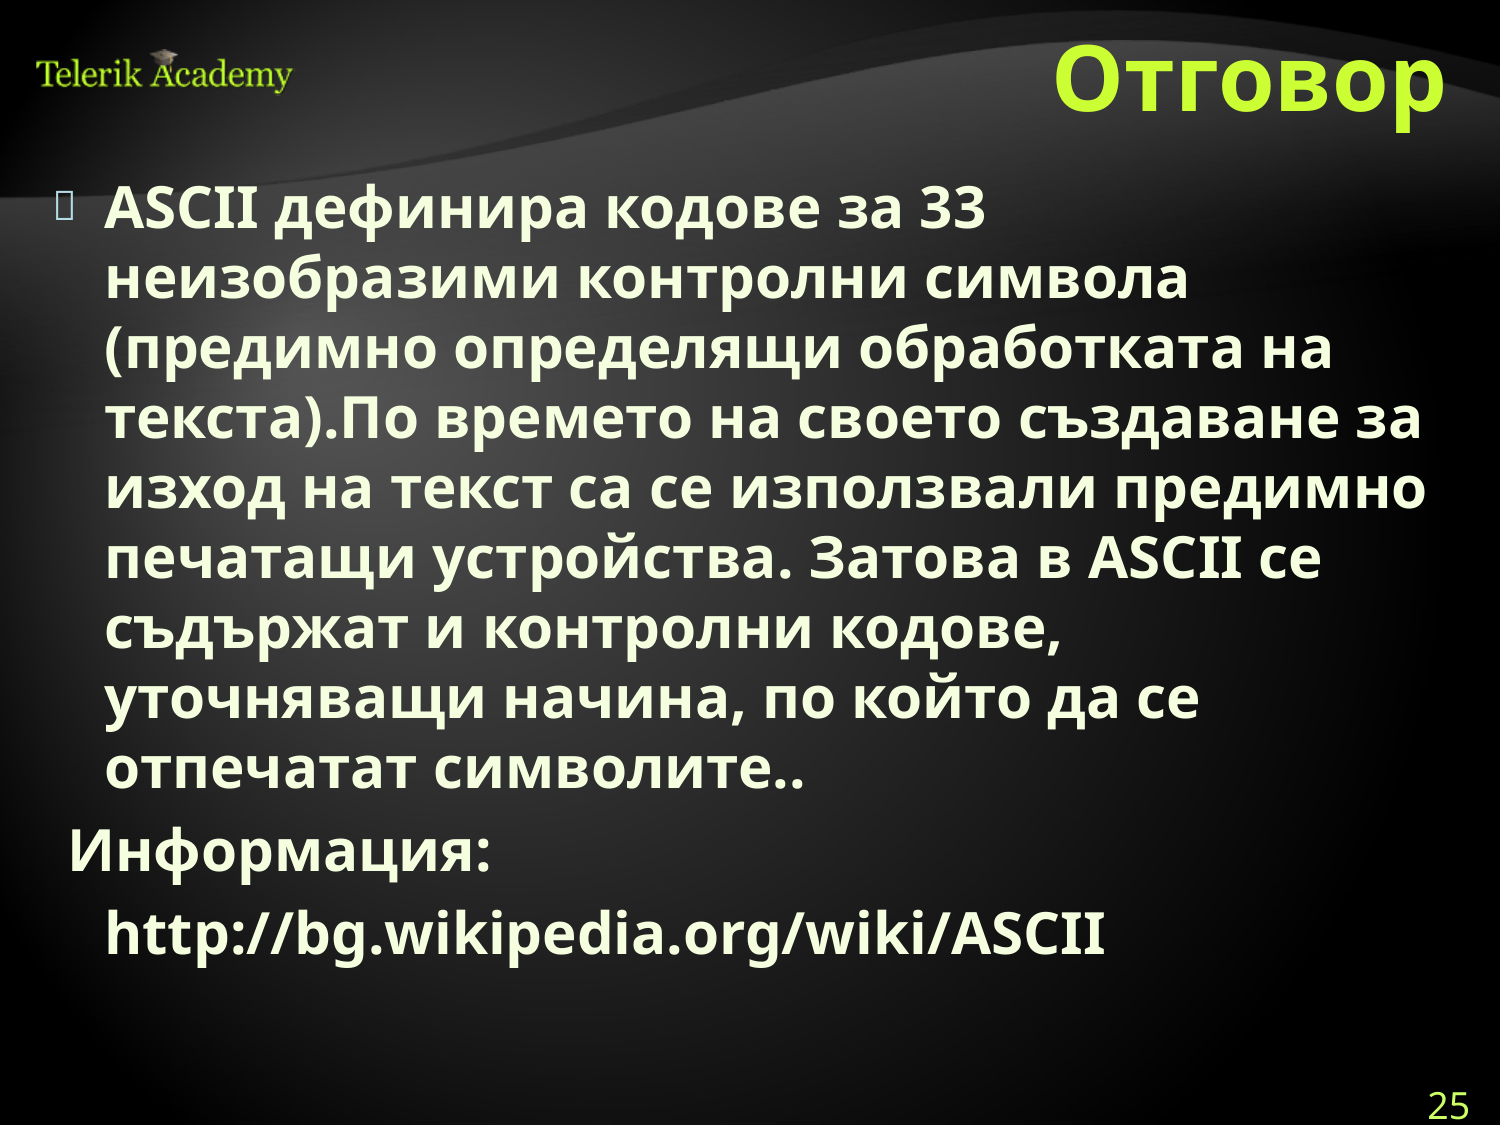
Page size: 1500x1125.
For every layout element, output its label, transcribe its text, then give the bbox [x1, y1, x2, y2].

picture [0, 0, 1500, 1125]
list ASCII дефинира кодове за 33 неизобразими контролни символа (предимно определящи обработката на текста).По времето на своето създаване за изход на текст са се използвали предимно печатащи устройства. Затова в ASCII се съдържат и контролни кодове, уточняващи начина, по който да се отпечатат символите.. Информация: http://bg.wikipedia.org/wiki/ASCII [37, 162, 1463, 1088]
slide_number <number> [1412, 1074, 1488, 1113]
title Отговор [300, 12, 1463, 150]
